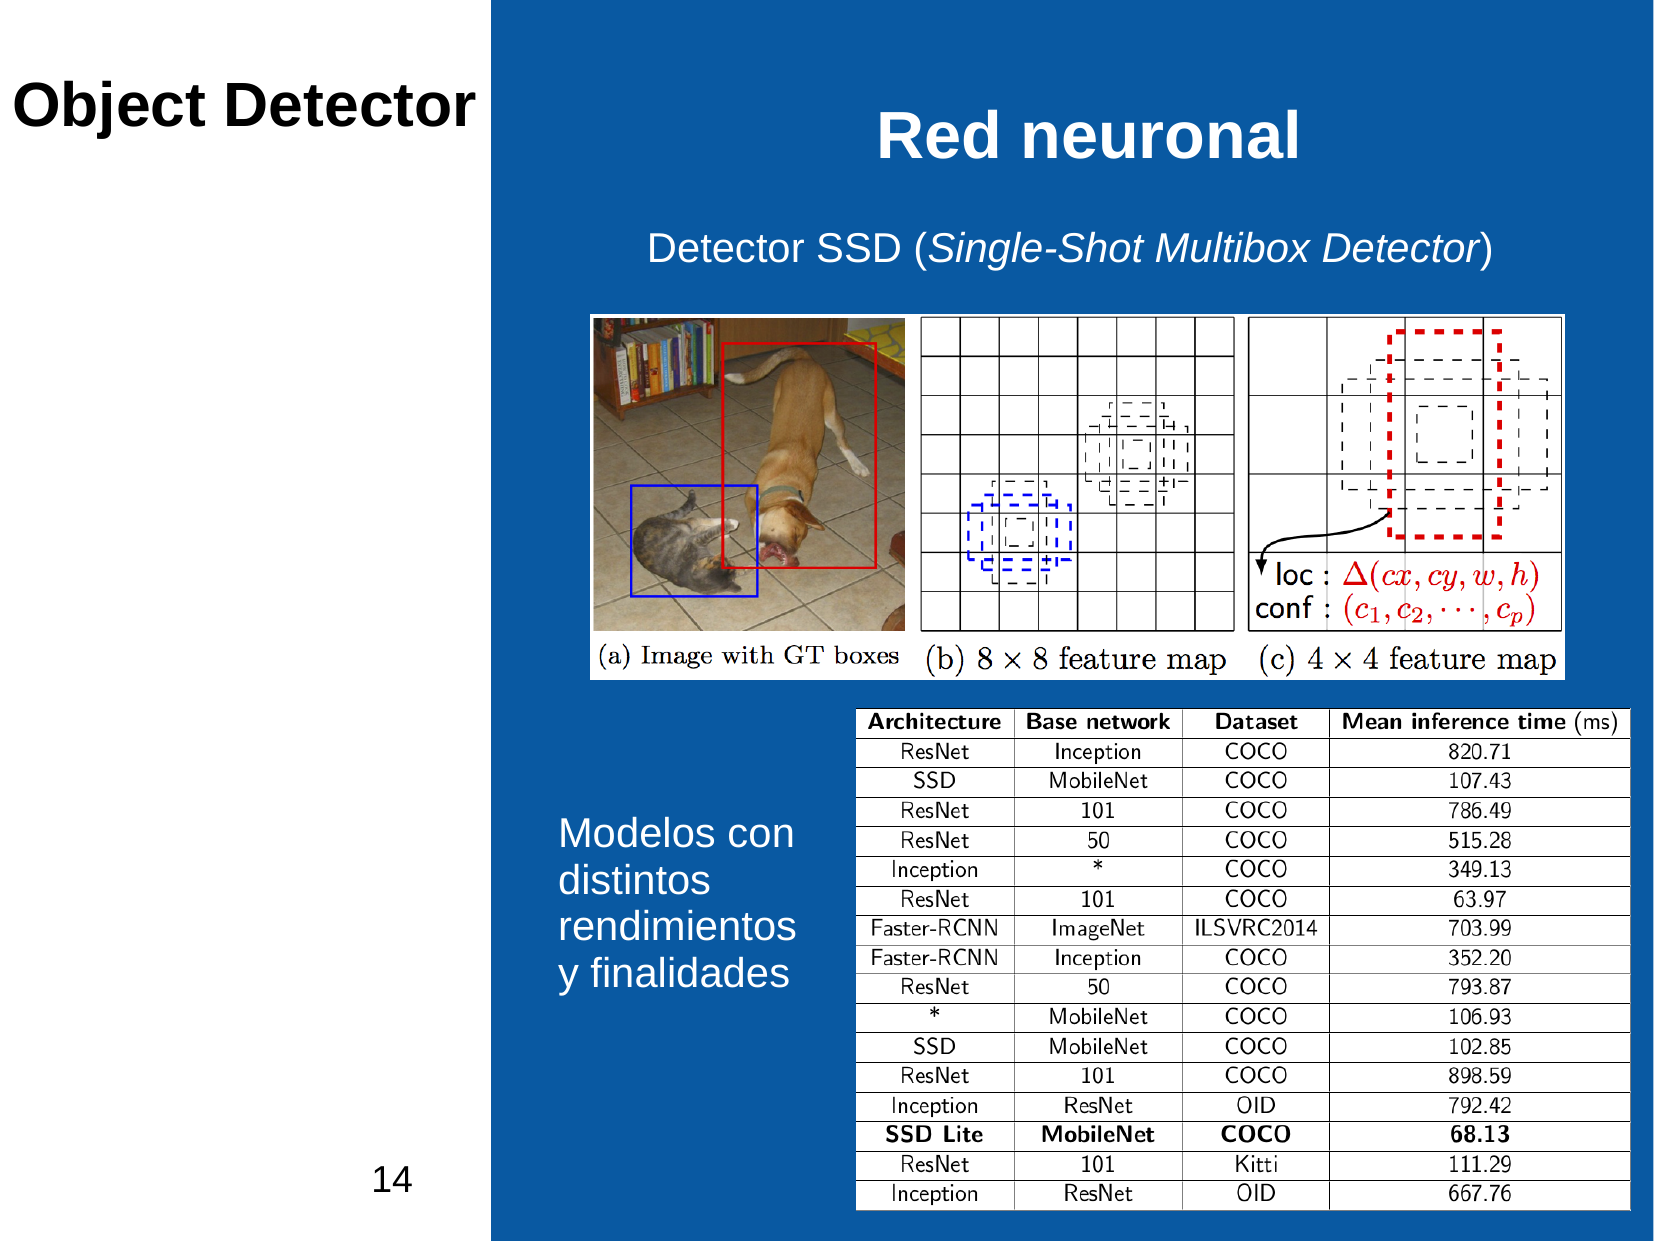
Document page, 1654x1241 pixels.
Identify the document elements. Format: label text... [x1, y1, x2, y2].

list Detector SSD (Single-Shot Multibox Detector) [590, 224, 1595, 1062]
picture [491, 0, 1654, 1241]
title Object Detector [0, 30, 505, 181]
list Modelos con distintos rendimientos y finalidades [501, 810, 827, 1063]
title Red neuronal [731, 40, 1447, 224]
